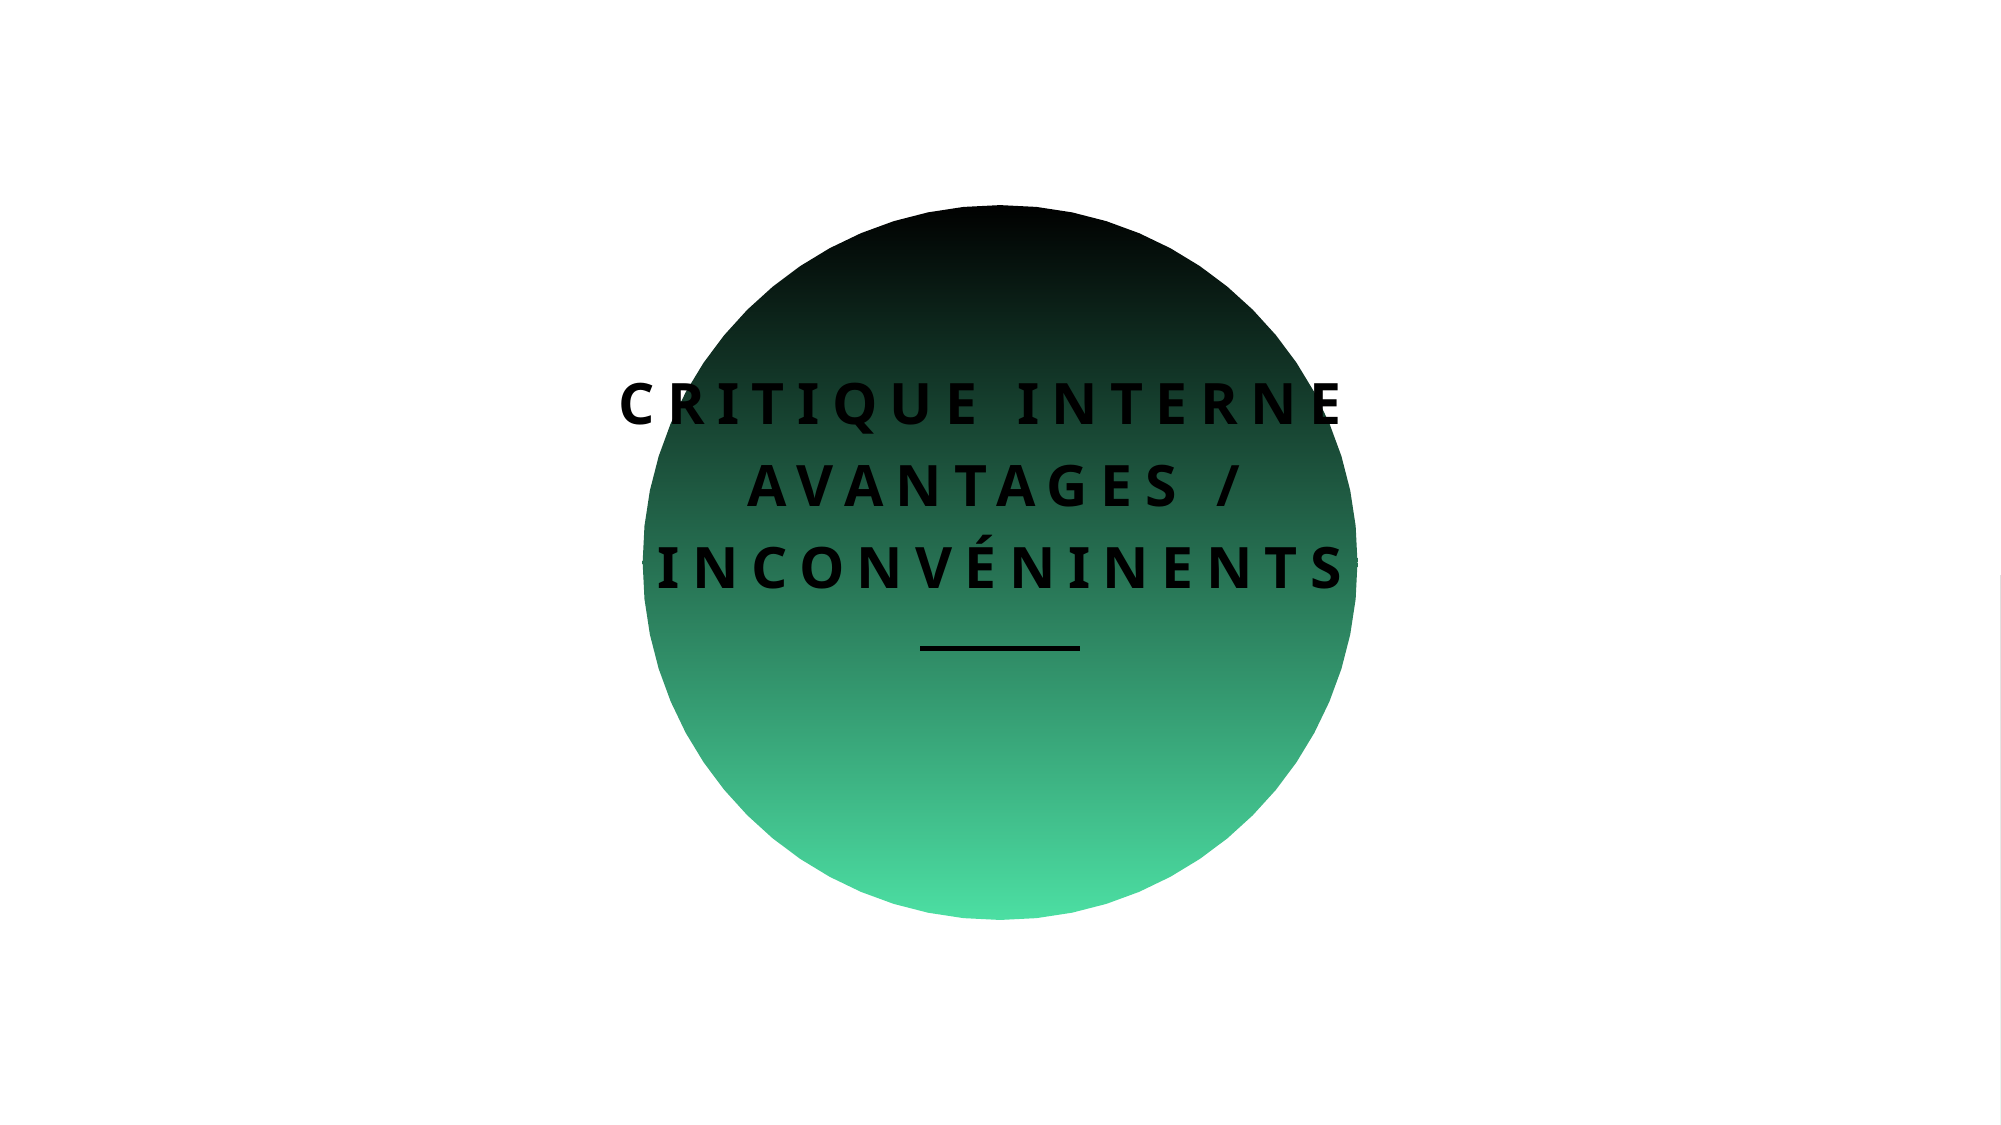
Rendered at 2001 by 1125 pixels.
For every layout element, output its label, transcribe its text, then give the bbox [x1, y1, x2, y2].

text_box [0, 0, 2000, 1125]
title Critique interne Avantages / inconvéninents [453, 345, 1547, 608]
